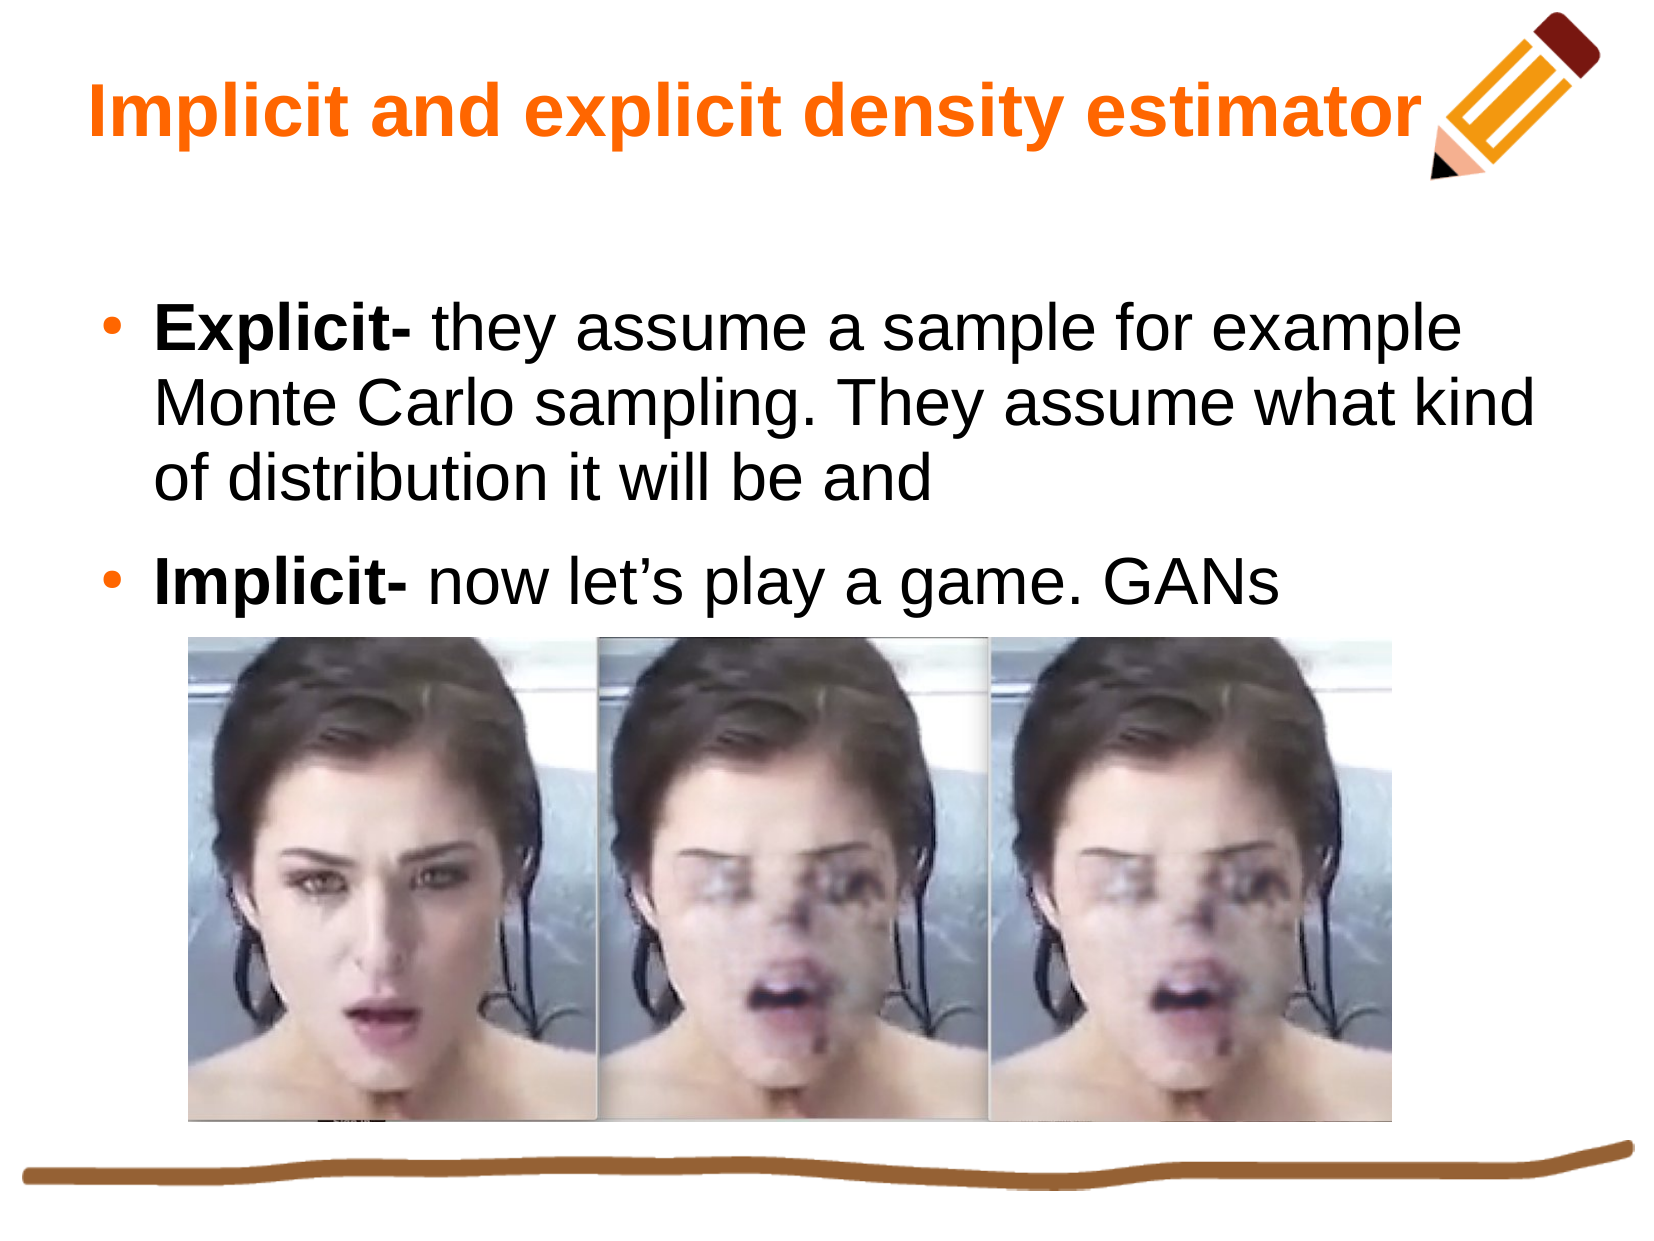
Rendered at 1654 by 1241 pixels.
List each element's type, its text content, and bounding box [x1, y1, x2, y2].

picture [22, 1140, 1635, 1191]
picture [188, 637, 1392, 1122]
list Explicit- they assume a sample for example Monte Carlo sampling. They assume what kind of distribution it will be and Implicit- now let’s play a game. GANs [82, 290, 1571, 1122]
title Implicit and explicit density estimator [82, 49, 1430, 172]
picture [1430, 12, 1601, 181]
